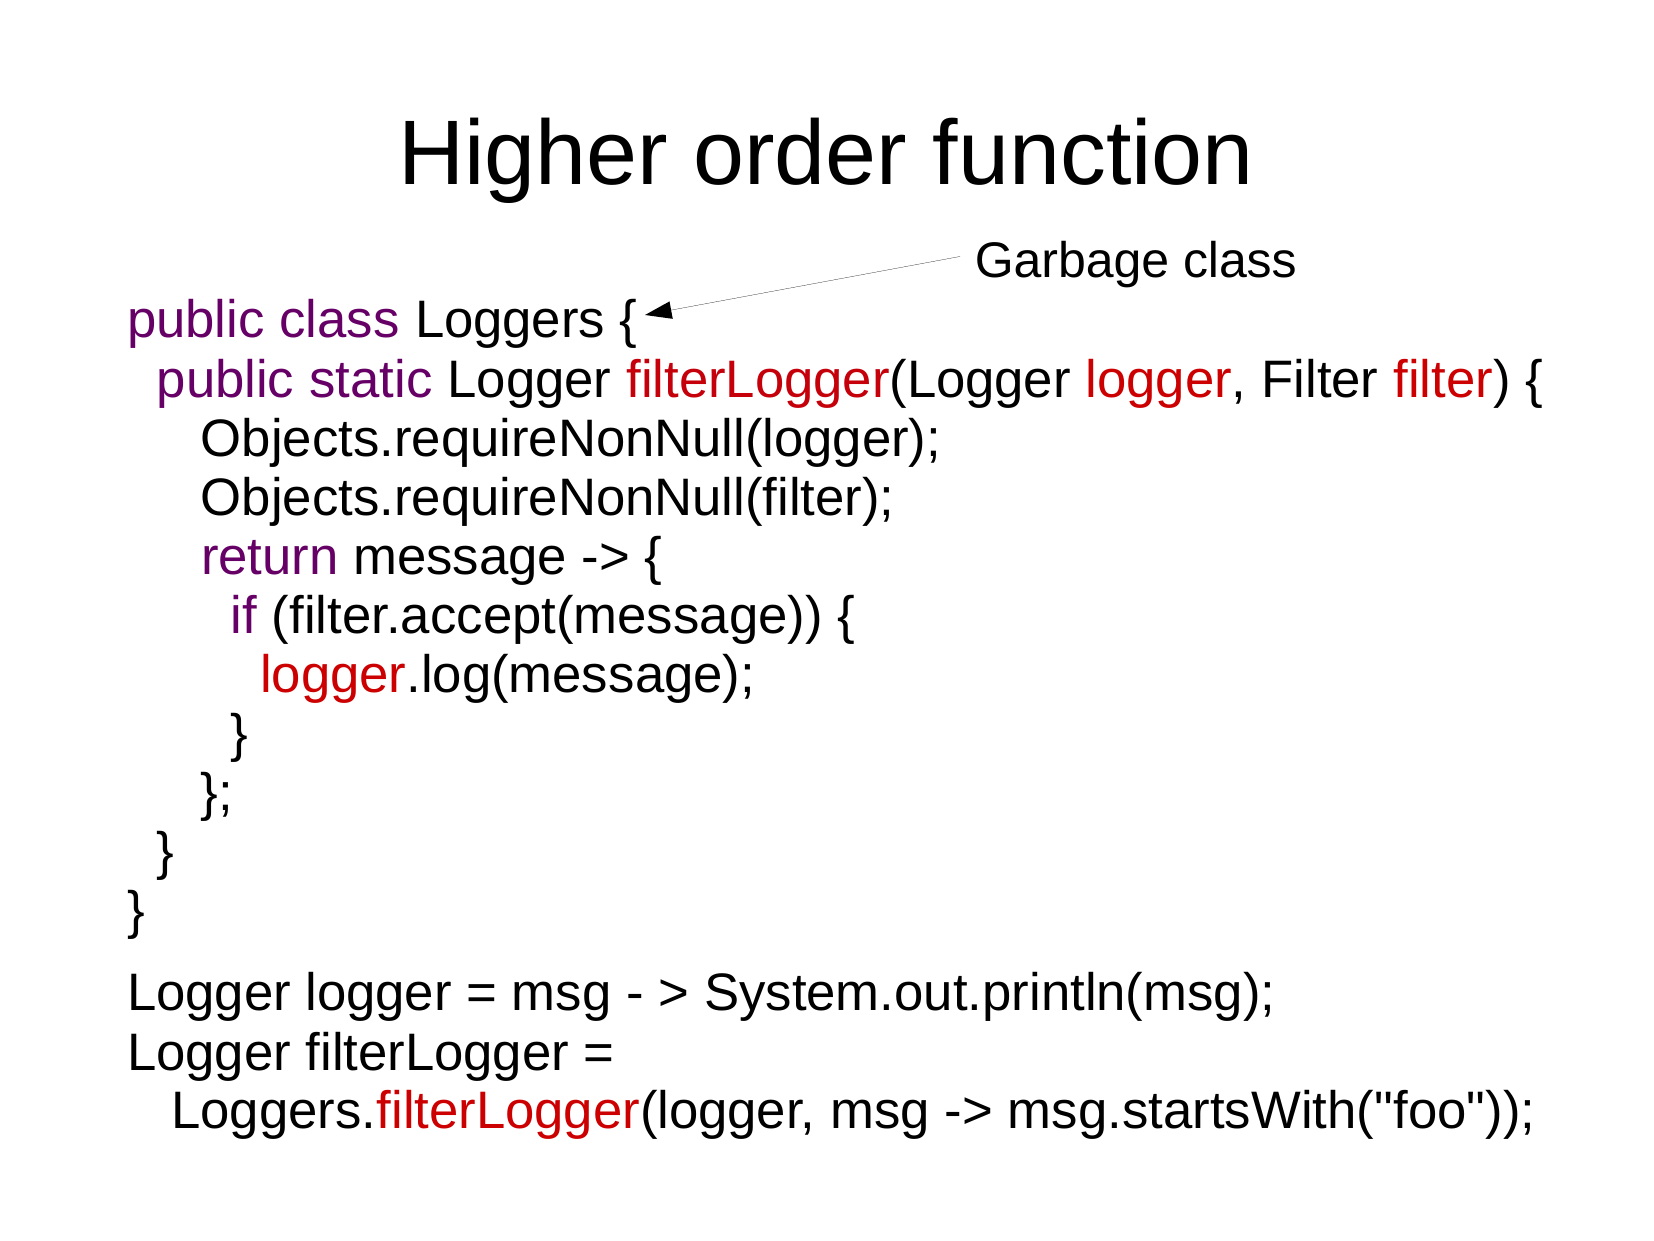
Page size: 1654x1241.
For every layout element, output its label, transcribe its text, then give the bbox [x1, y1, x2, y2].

list public class Loggers { public static Logger filterLogger(Logger logger, Filter filter) { Objects.requireNonNull(logger); Objects.requireNonNull(filter); return message -> { if (filter.accept(message)) { logger.log(message); } }; } } Logger logger = msg - > System.out.println(msg); Logger filterLogger = Loggers.filterLogger(logger, msg -> msg.startsWith("foo")); [71, 290, 1583, 1216]
title Higher order function [82, 49, 1571, 257]
text_box Garbage class [960, 225, 1312, 296]
